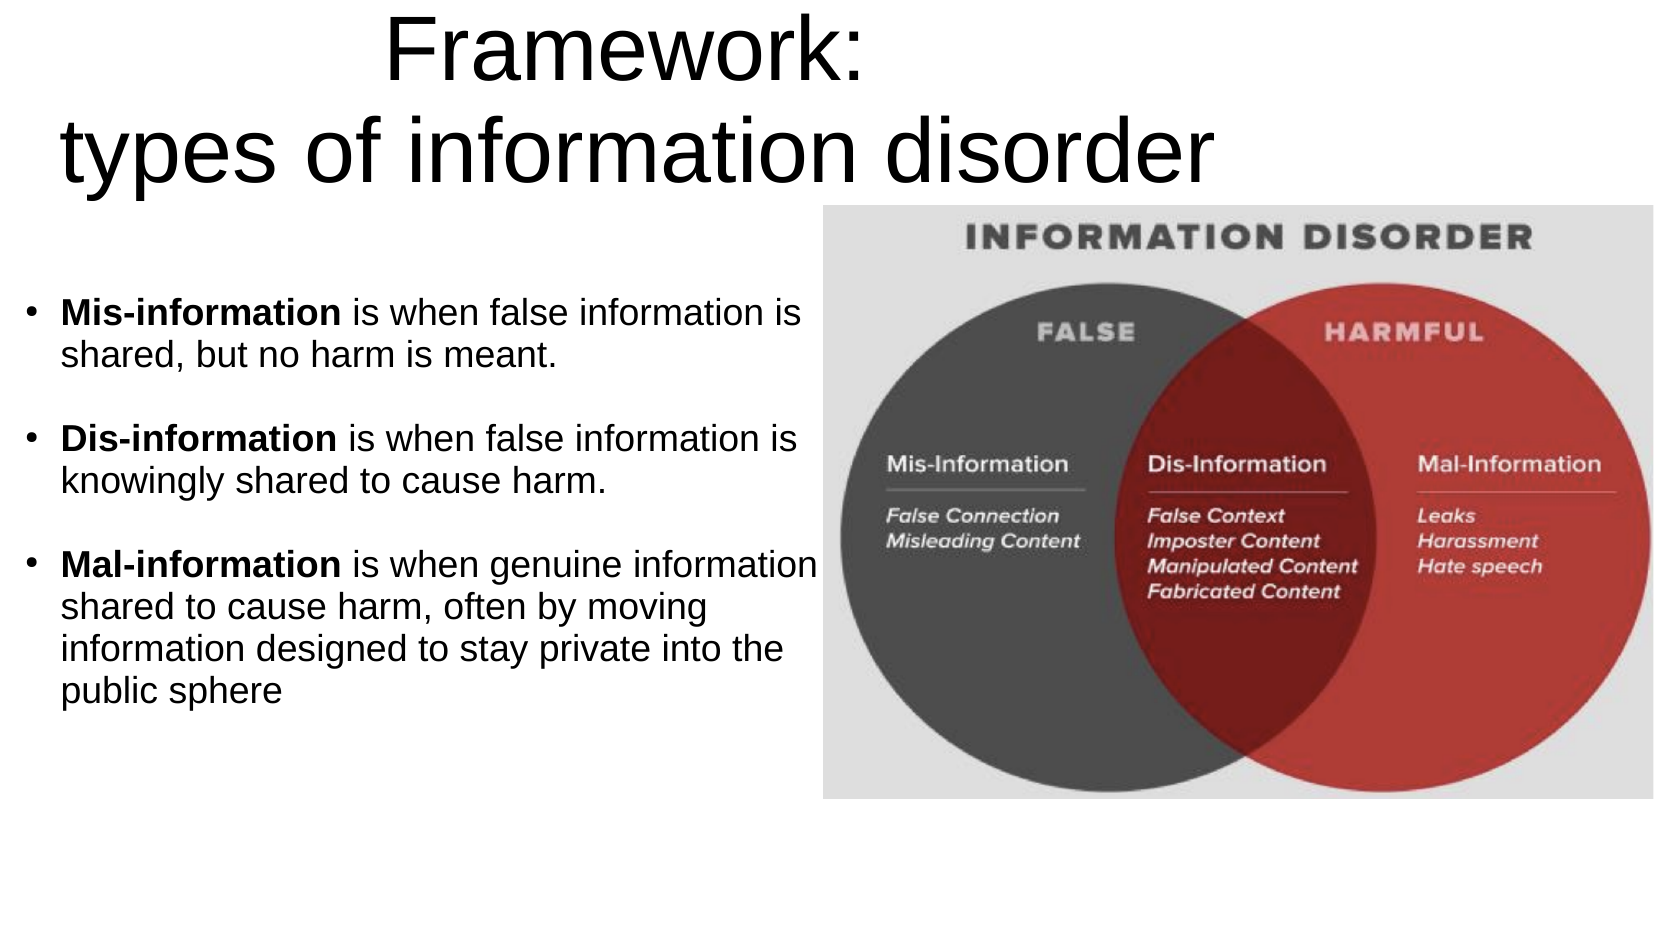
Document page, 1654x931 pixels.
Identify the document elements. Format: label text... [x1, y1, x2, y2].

text_box Mis-information is when false information is shared, but no harm is meant. Dis-information is when false information is knowingly shared to cause harm. Mal-information is when genuine information is shared to cause harm, often by moving information designed to stay private into the public sphere [10, 283, 823, 719]
picture [823, 205, 1654, 799]
title Framework: types of information disorder [0, 0, 1333, 203]
